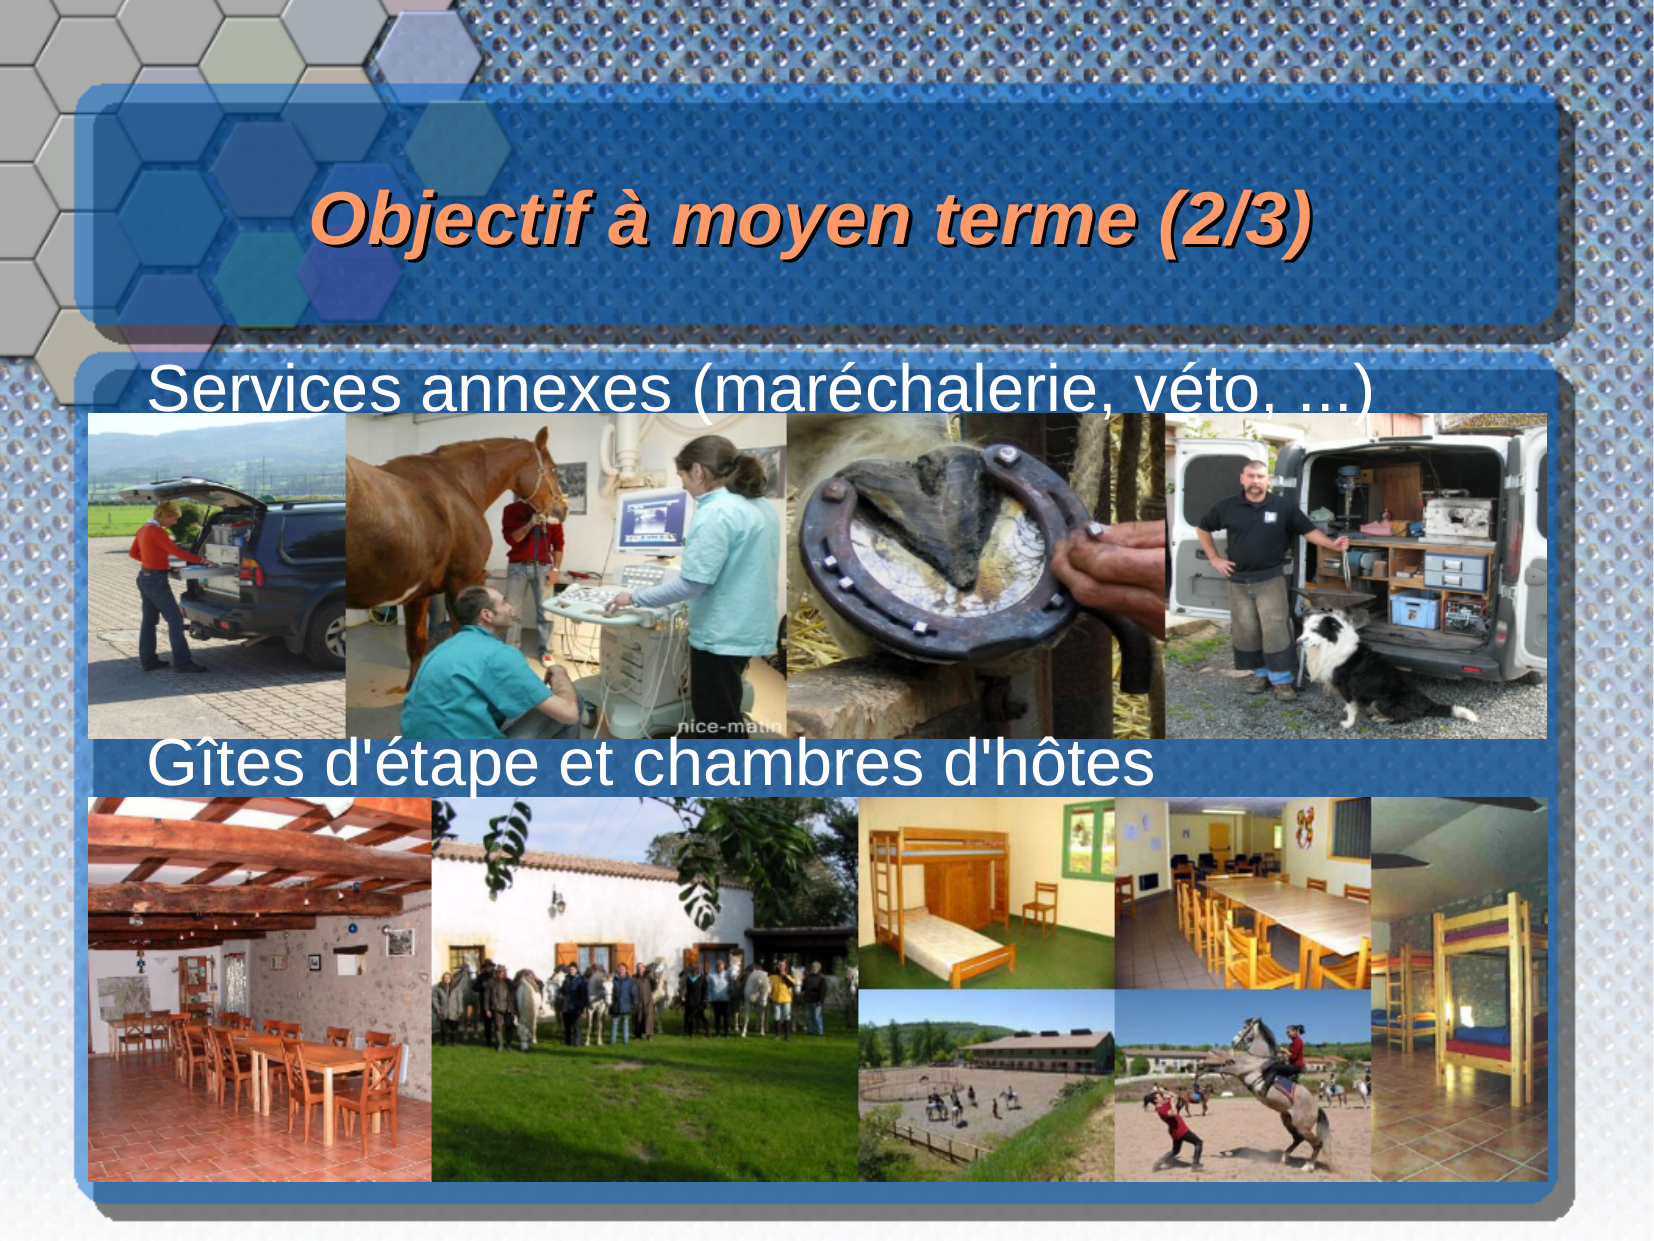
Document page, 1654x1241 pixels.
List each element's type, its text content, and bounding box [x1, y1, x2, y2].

title Objectif à moyen terme (2/3) [88, 114, 1534, 322]
picture [0, 0, 1654, 1241]
list Services annexes (maréchalerie, véto, ...) Gîtes d'étape et chambres d'hôtes [134, 350, 1516, 1133]
